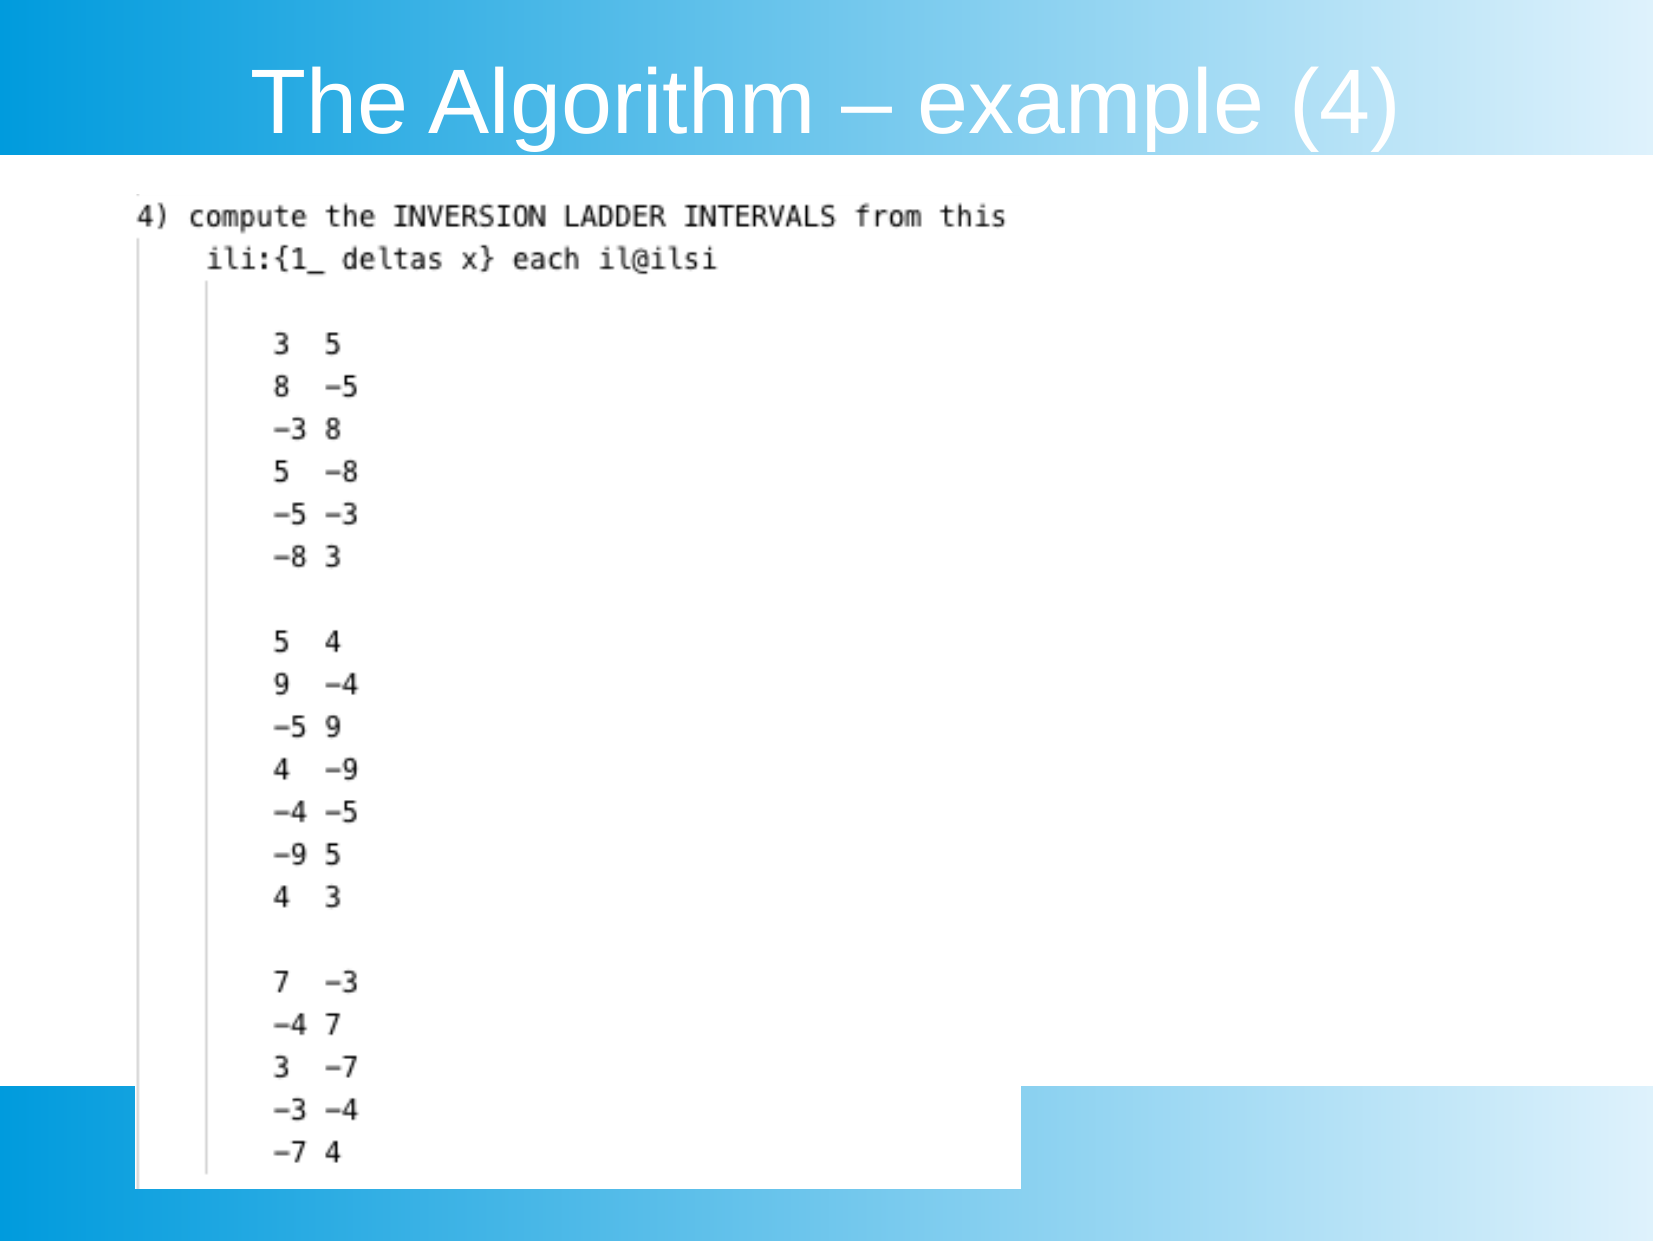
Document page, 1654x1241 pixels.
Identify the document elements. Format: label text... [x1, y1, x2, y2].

picture [135, 194, 1021, 1241]
title The Algorithm – example (4) [82, 49, 1571, 155]
